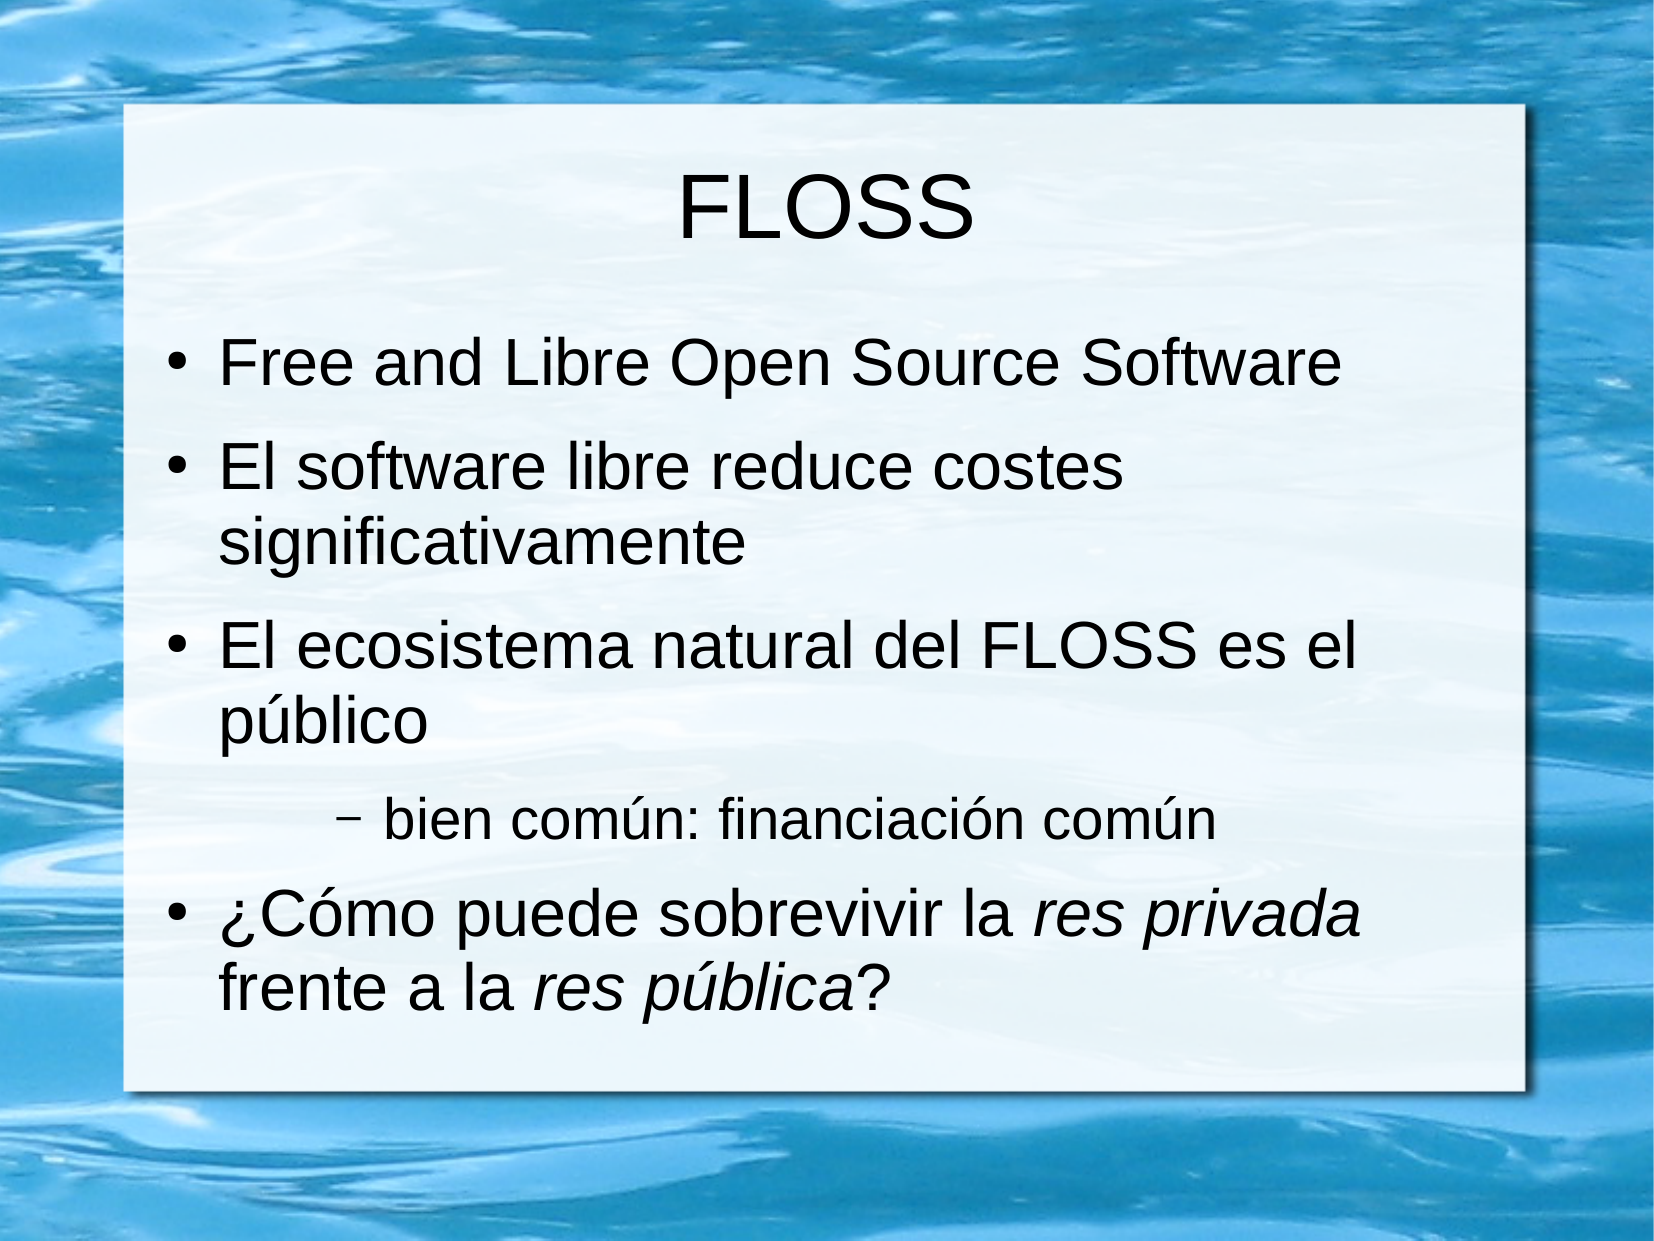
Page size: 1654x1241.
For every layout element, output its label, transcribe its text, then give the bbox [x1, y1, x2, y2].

picture [0, 0, 1654, 1241]
title FLOSS [147, 125, 1506, 288]
list Free and Libre Open Source Software El software libre reduce costes significativamente El ecosistema natural del FLOSS es el público bien común: financiación común ¿Cómo puede sobrevivir la res privada frente a la res pública? [147, 324, 1506, 1129]
